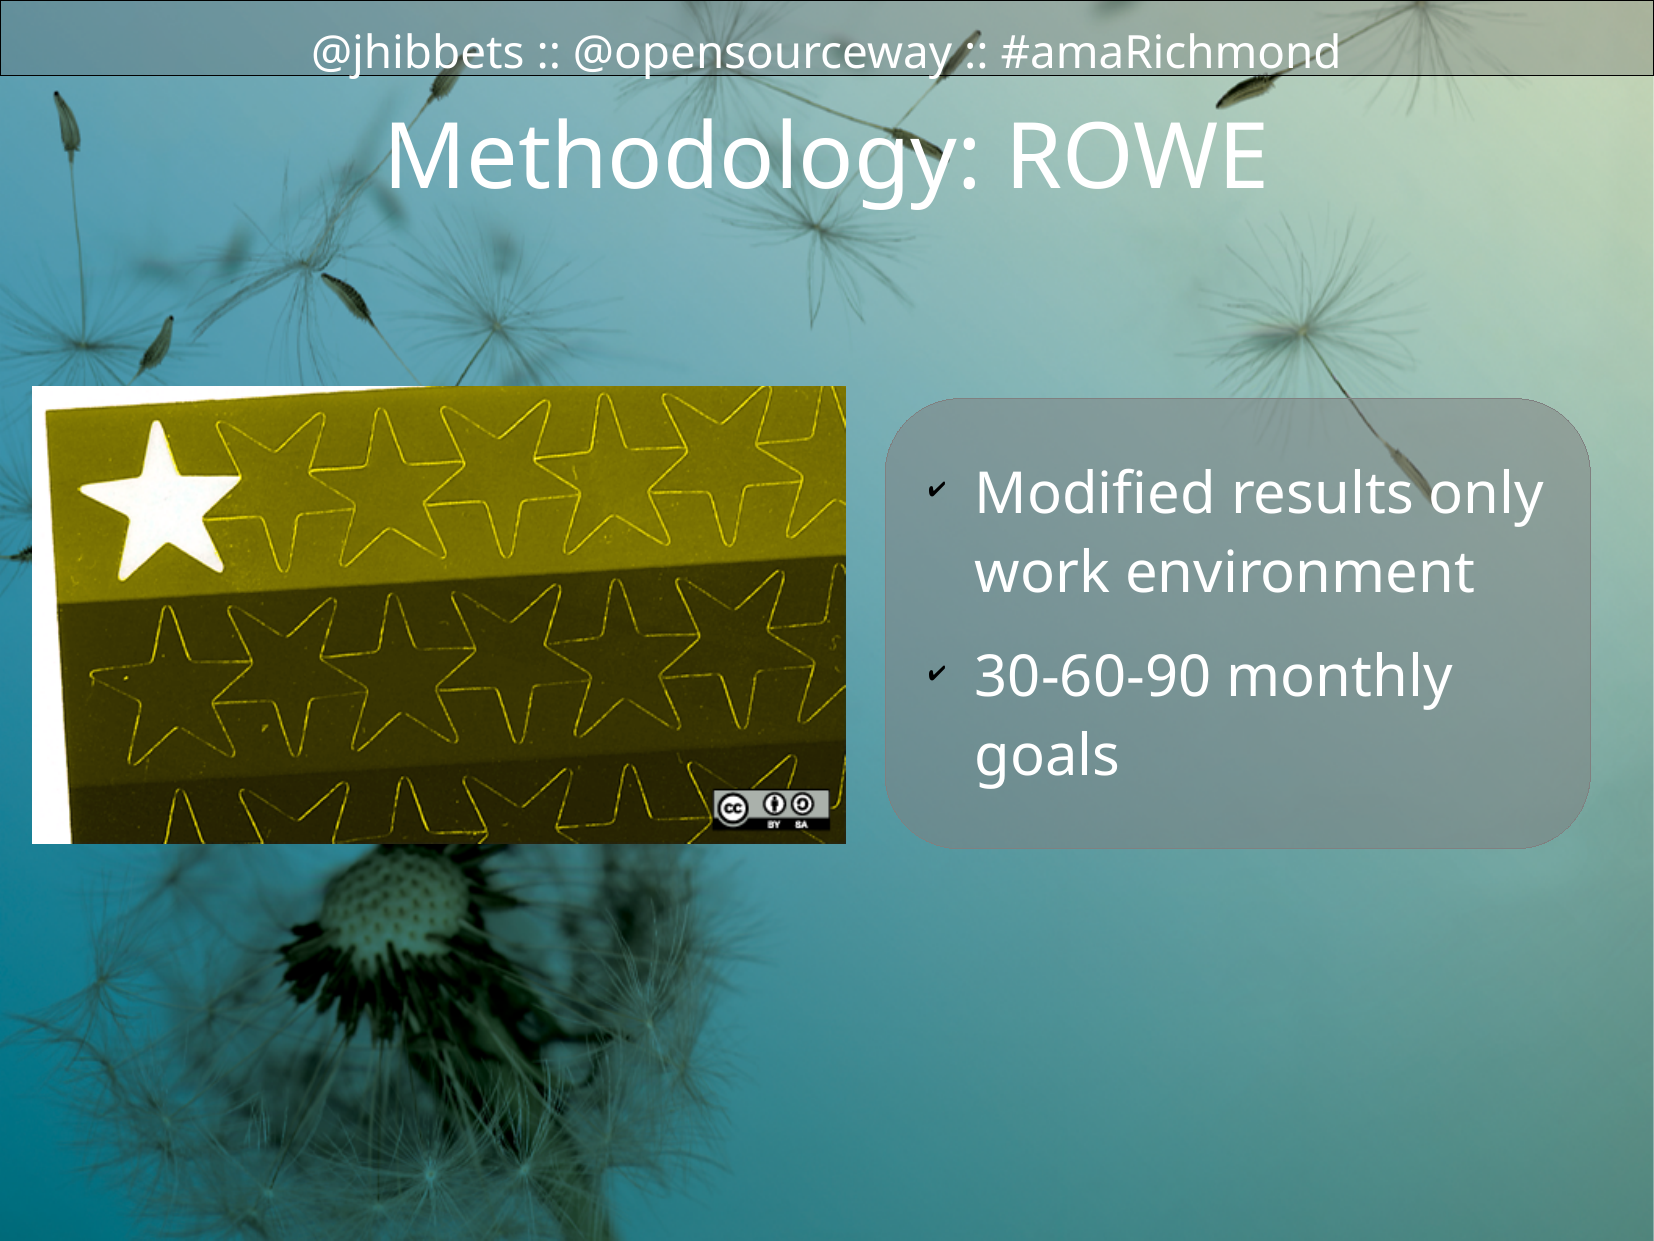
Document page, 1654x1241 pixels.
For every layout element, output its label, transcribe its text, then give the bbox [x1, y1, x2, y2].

title Methodology: ROWE [82, 49, 1571, 257]
text_box [885, 398, 1591, 840]
list Modified results only work environment 30-60-90 monthly goals [913, 451, 1551, 855]
picture [0, 76, 1654, 1241]
